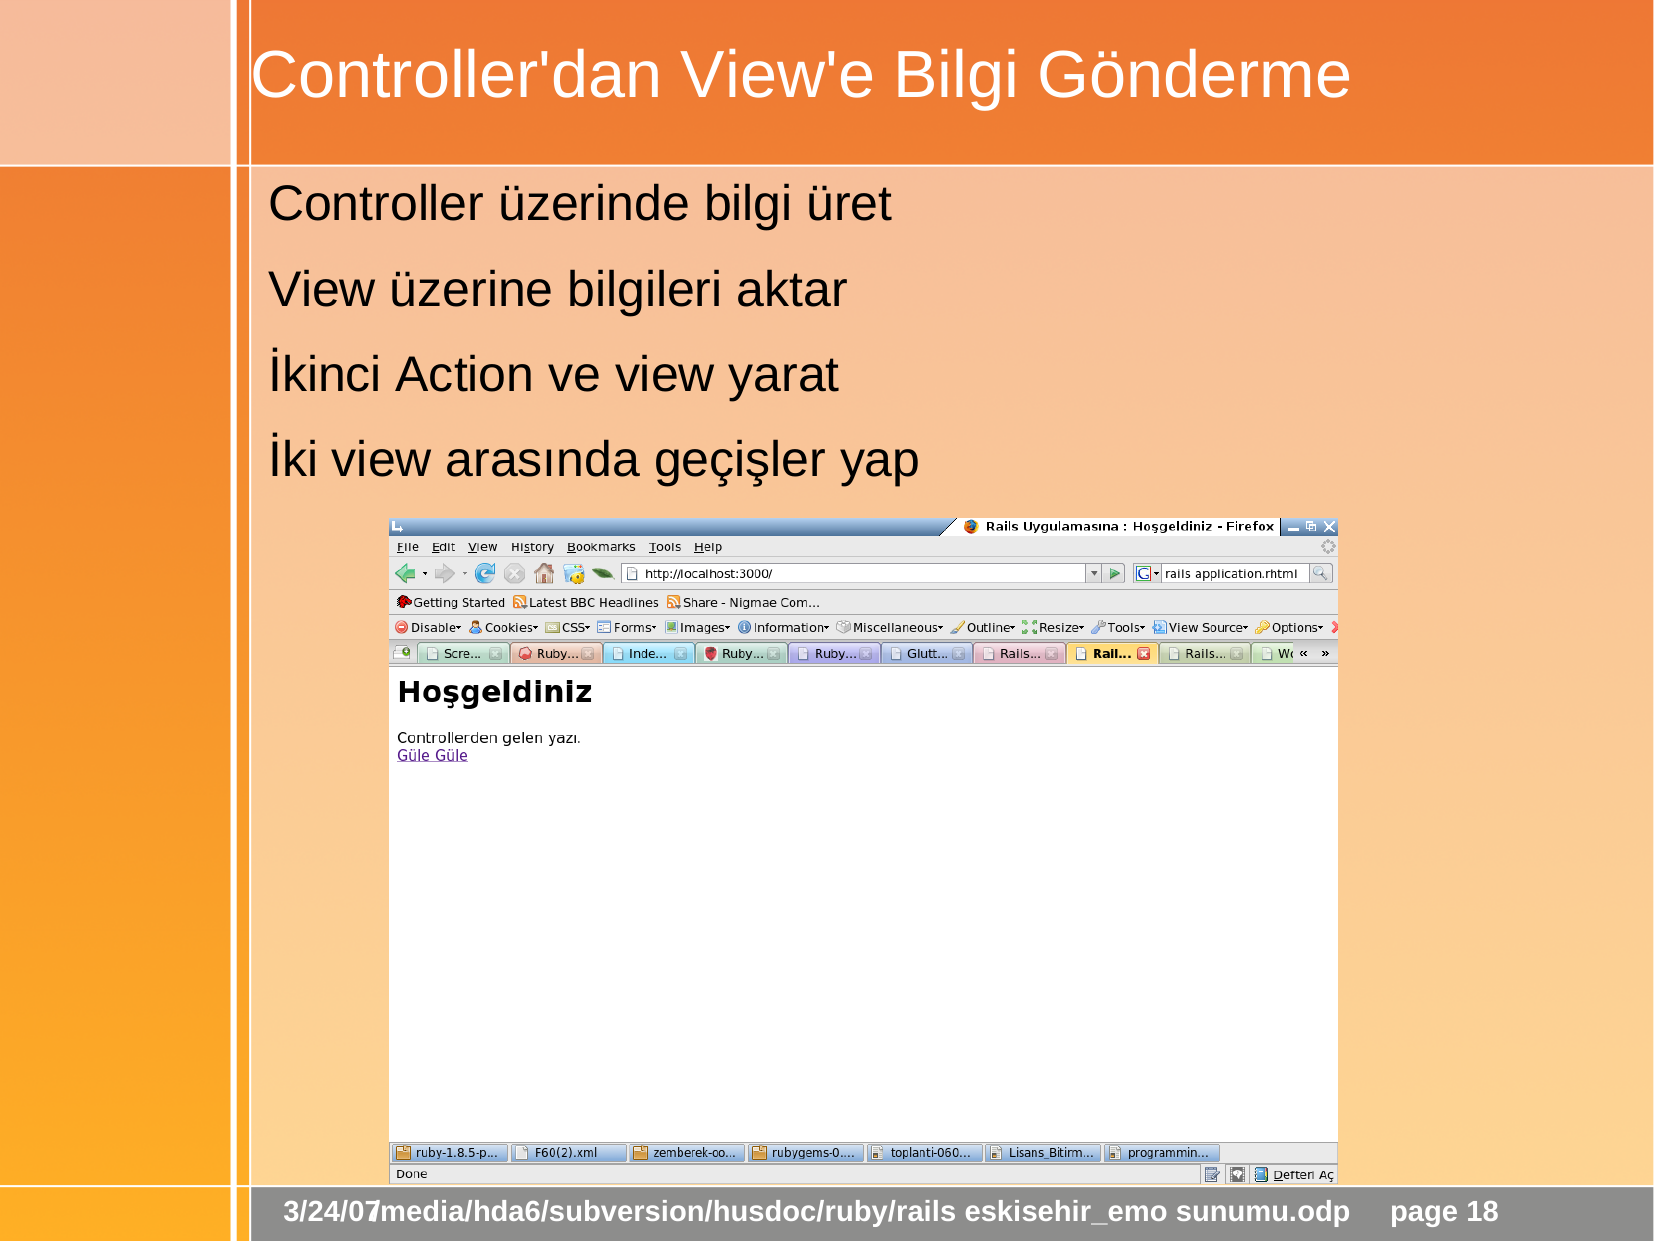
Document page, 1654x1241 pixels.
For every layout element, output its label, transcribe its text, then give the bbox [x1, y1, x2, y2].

list Controller üzerinde bilgi üret View üzerine bilgileri aktar İkinci Action ve view yarat İki view arasında geçişler yap [250, 175, 1477, 1051]
title Controller'dan View'e Bilgi Gönderme [250, 11, 1477, 137]
picture [0, 0, 1654, 1241]
